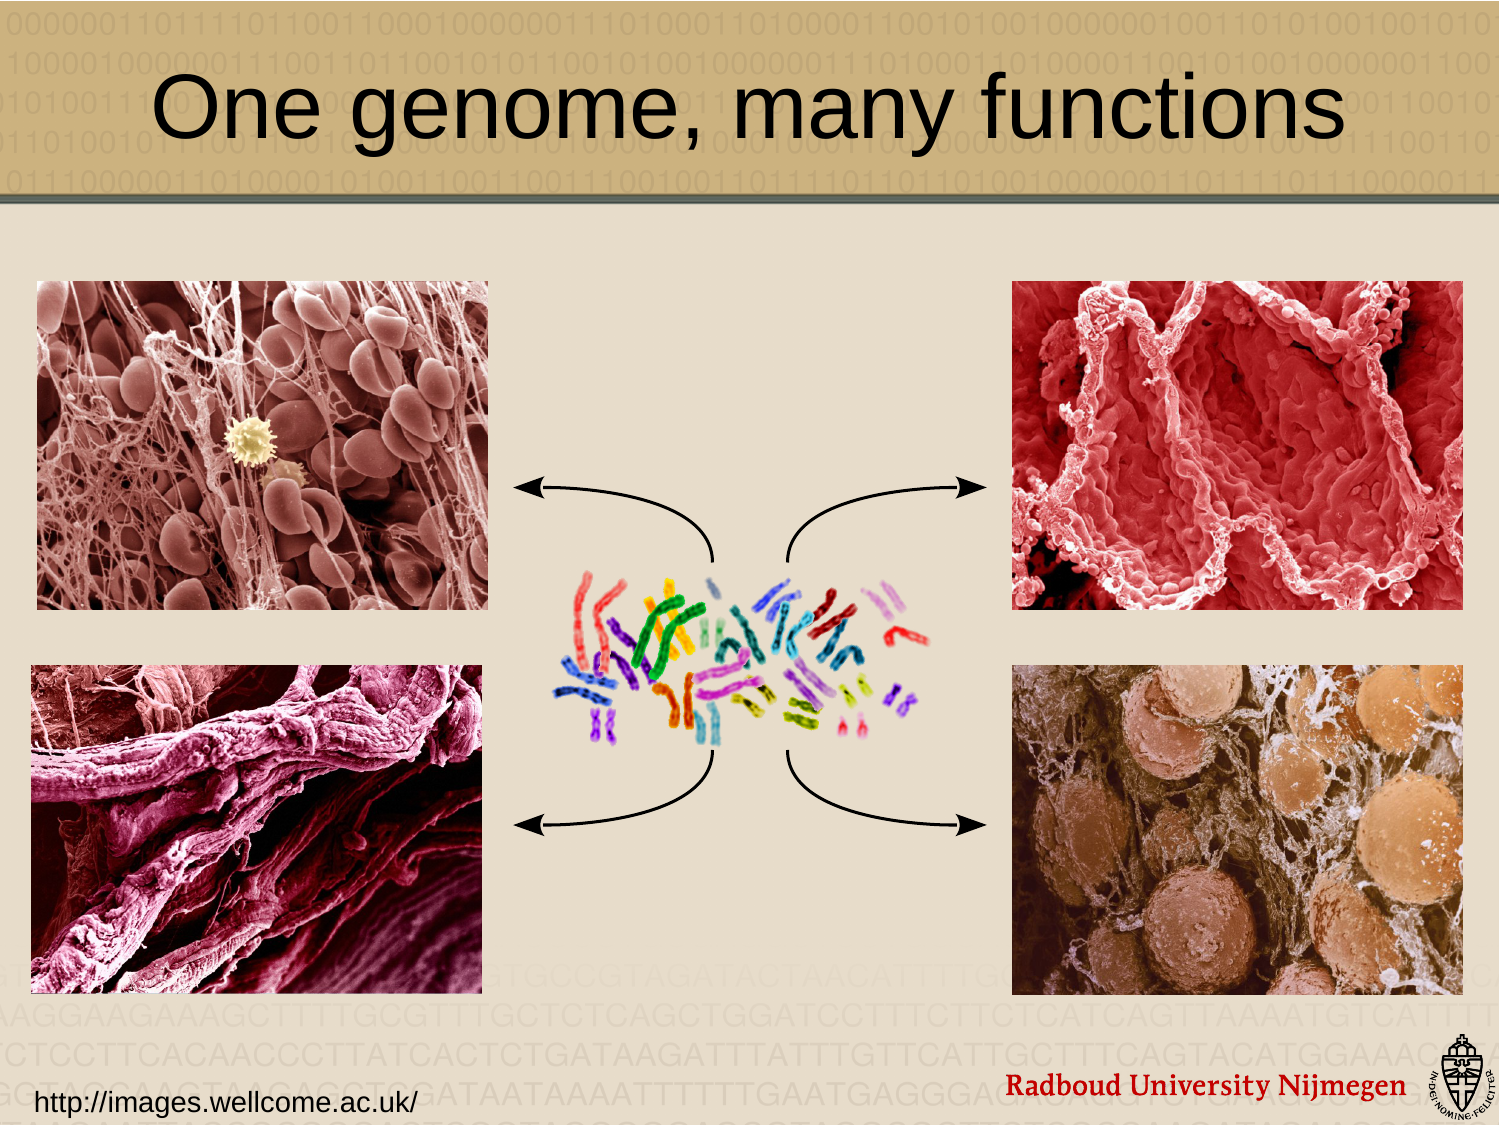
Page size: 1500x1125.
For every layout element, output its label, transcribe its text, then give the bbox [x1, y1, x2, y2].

picture [0, 1, 1500, 1125]
text_box http://images.wellcome.ac.uk/ [17, 1073, 560, 1125]
title One genome, many functions [75, 7, 1425, 196]
